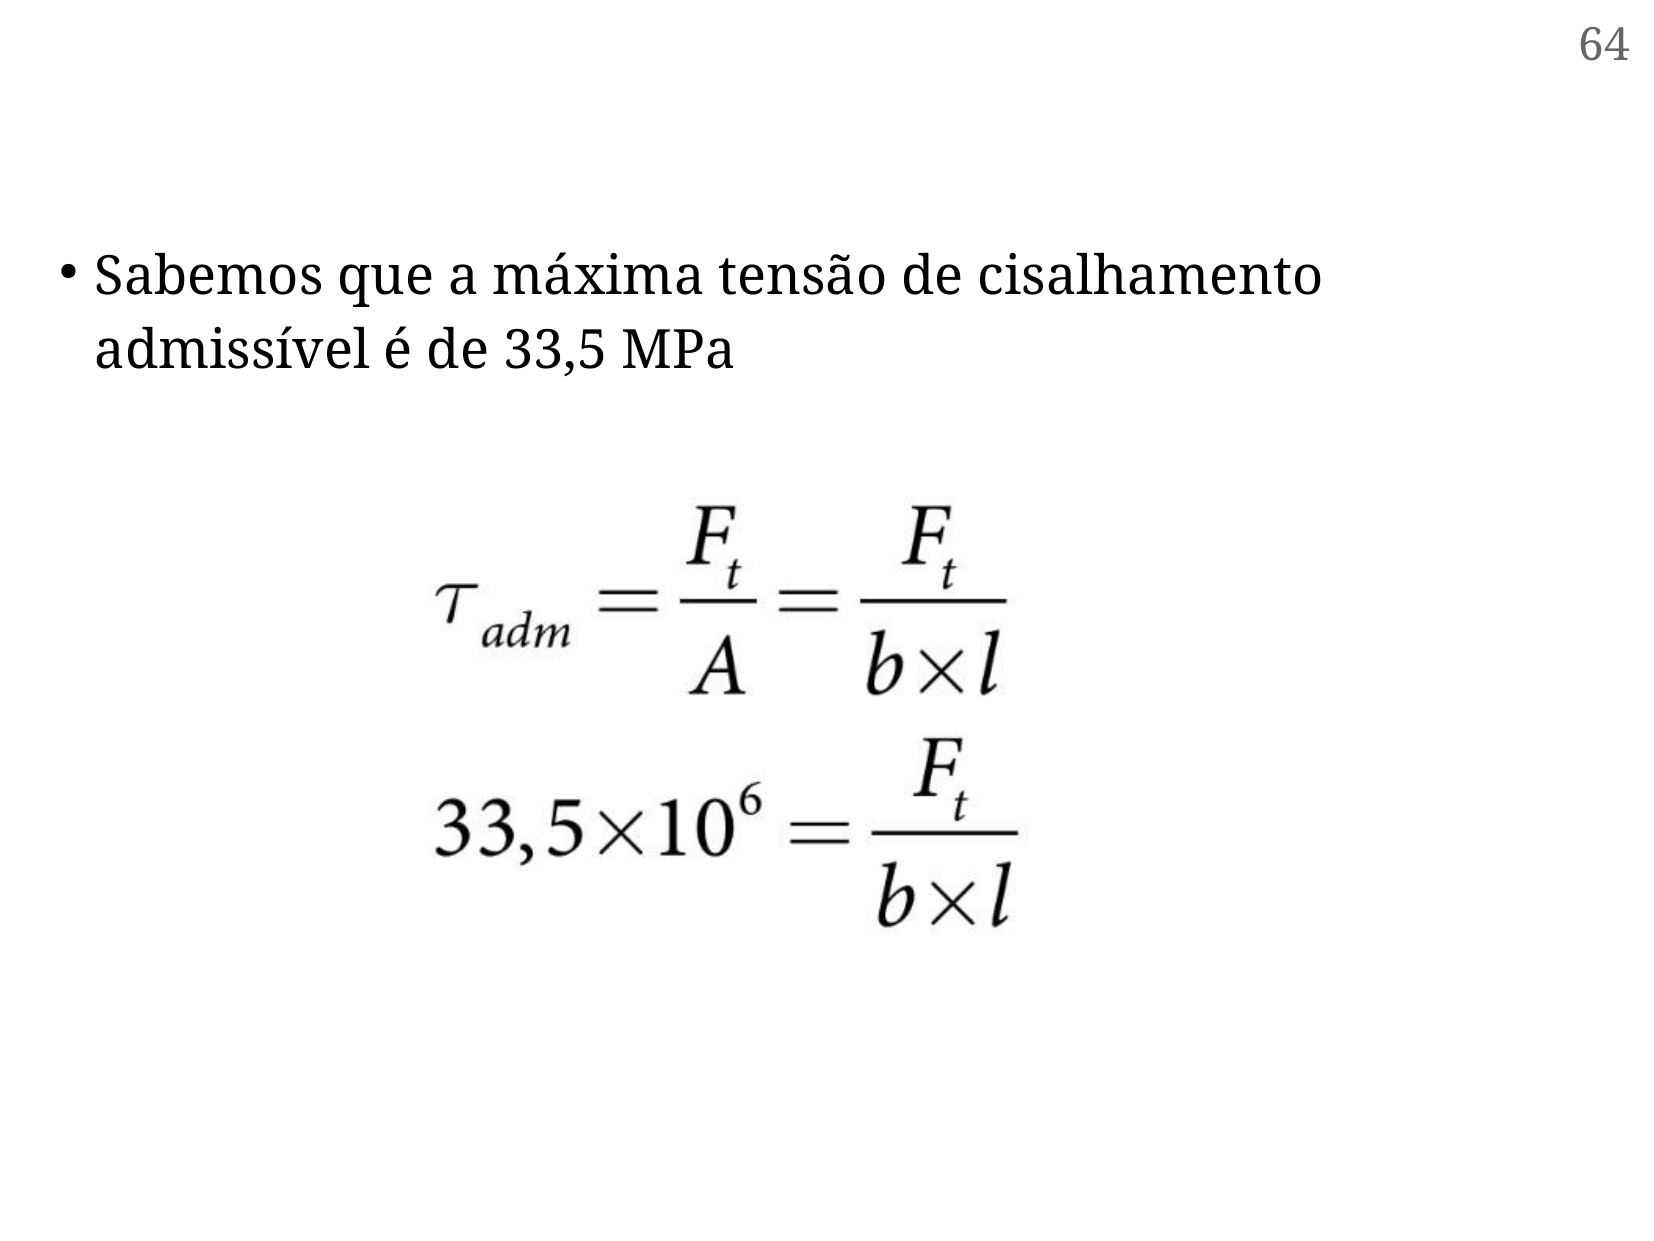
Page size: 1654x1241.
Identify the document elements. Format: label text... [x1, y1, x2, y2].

picture [428, 496, 1036, 945]
list Sabemos que a máxima tensão de cisalhamento admissível é de 33,5 MPa [59, 236, 1595, 1211]
